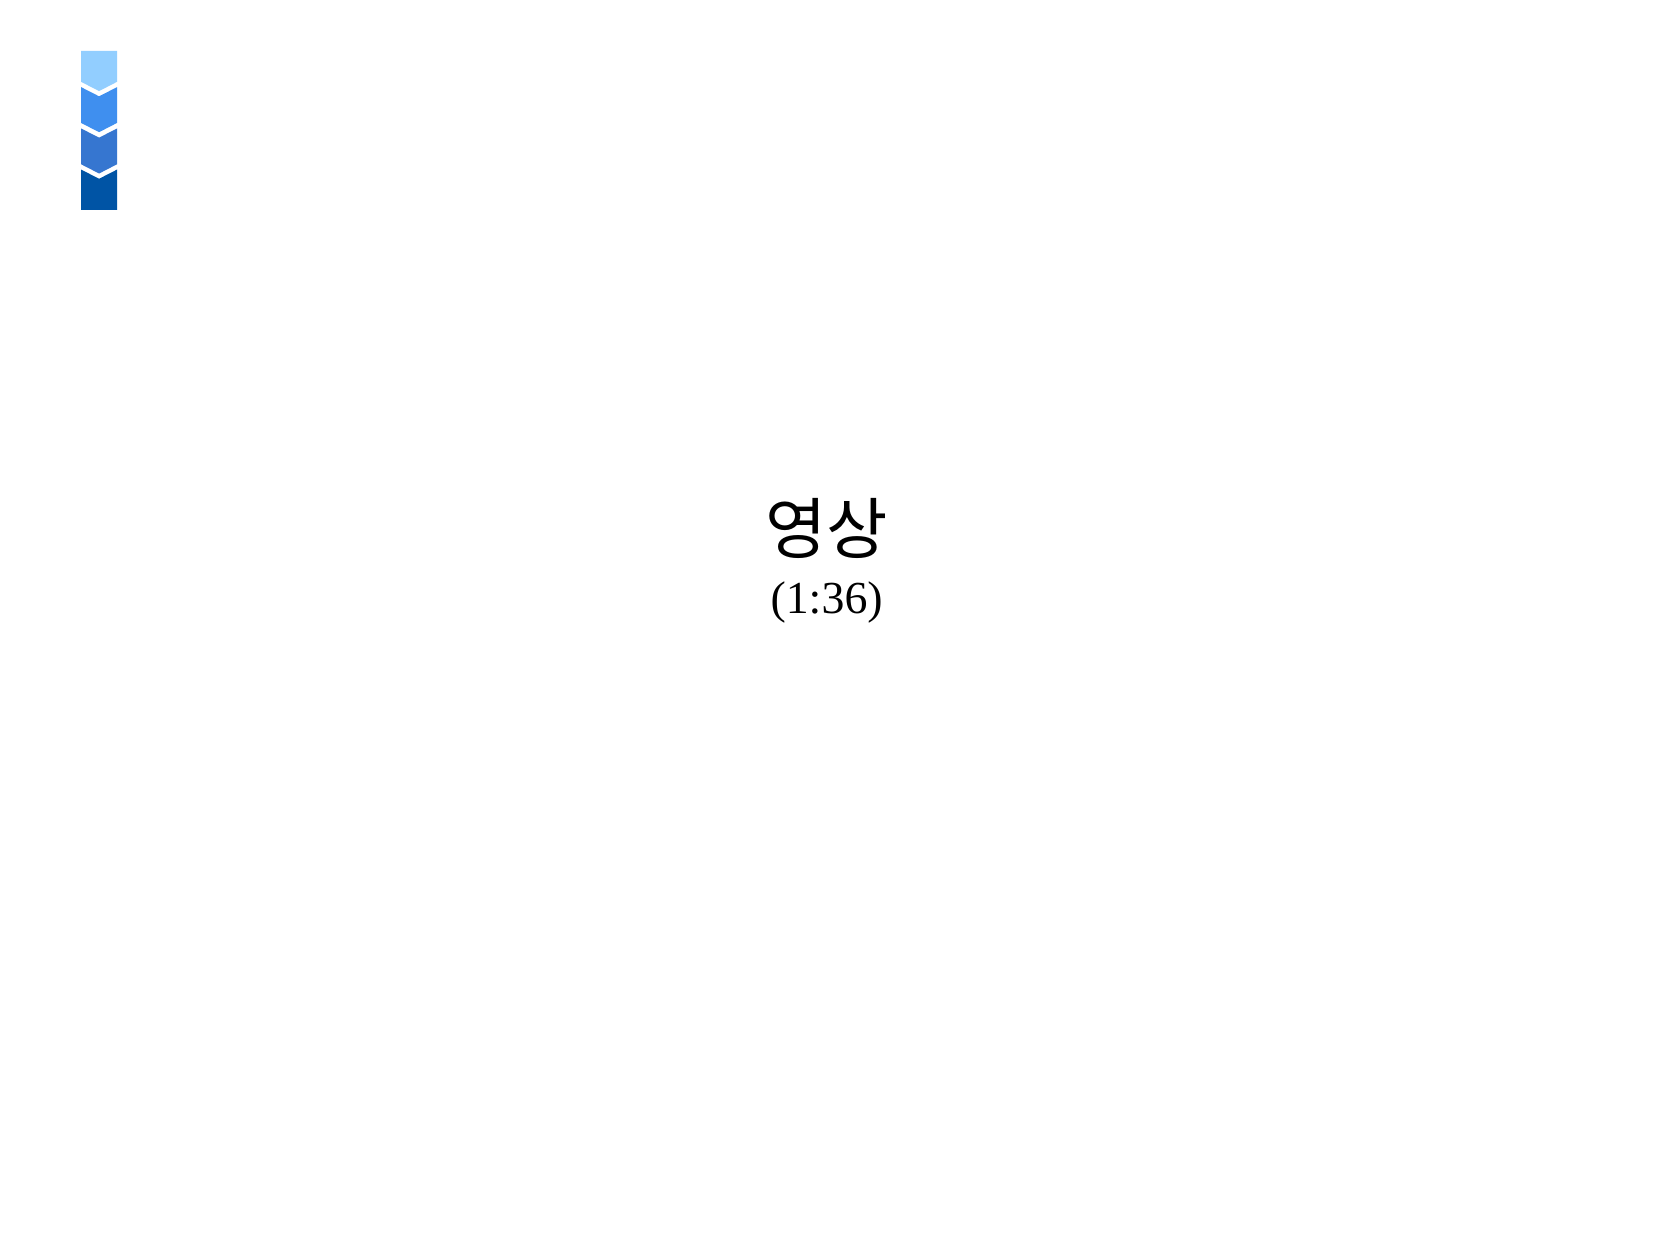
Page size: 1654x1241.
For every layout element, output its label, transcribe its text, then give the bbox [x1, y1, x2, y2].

picture [81, 47, 118, 213]
subtitle 영상 (1:36) [82, 189, 1571, 910]
